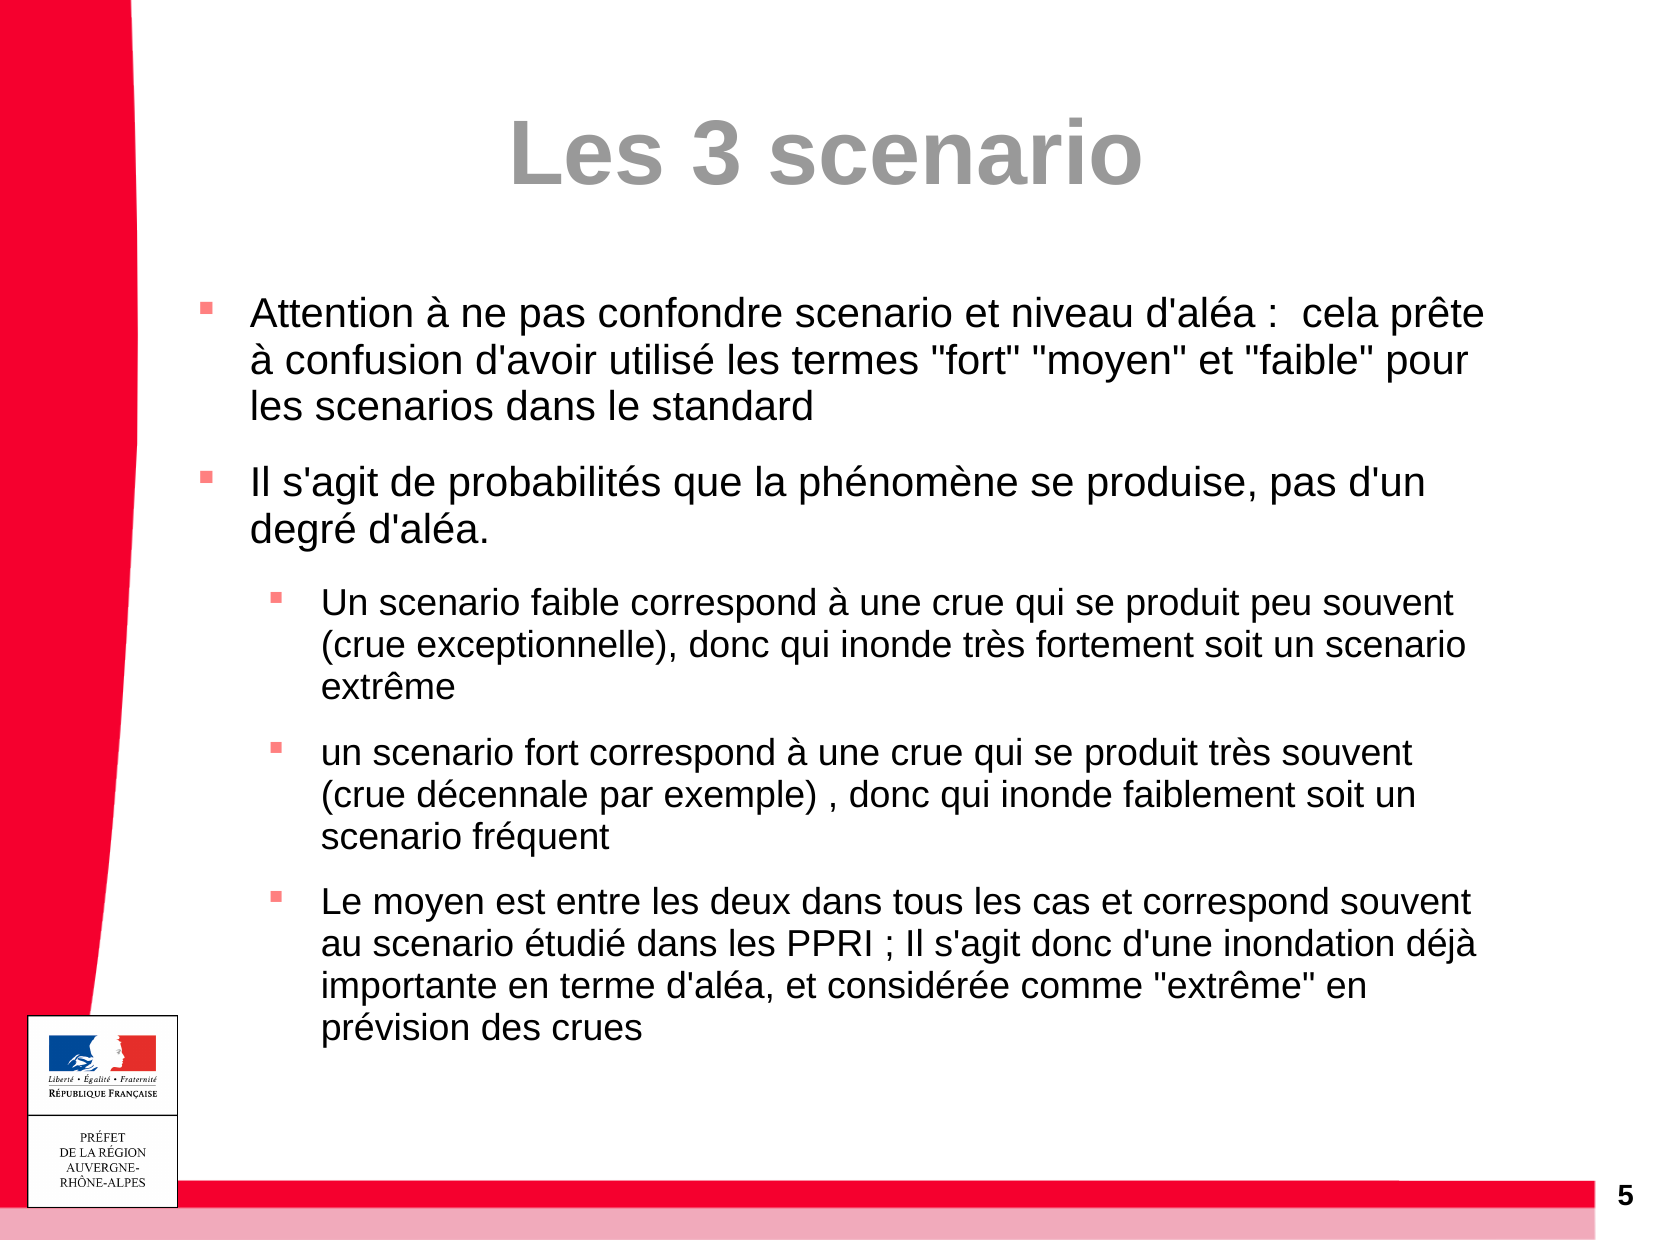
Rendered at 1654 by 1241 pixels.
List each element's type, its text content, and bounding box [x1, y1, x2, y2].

title Les 3 scenario [82, 49, 1571, 257]
picture [0, 0, 1654, 1240]
list Attention à ne pas confondre scenario et niveau d'aléa : cela prête à confusion d'avoir utilisé les termes "fort" "moyen" et "faible" pour les scenarios dans le standard Il s'agit de probabilités que la phénomène se produise, pas d'un degré d'aléa. Un scenario faible correspond à une crue qui se produit peu souvent (crue exceptionnelle), donc qui inonde très fortement soit un scenario extrême un scenario fort correspond à une crue qui se produit très souvent (crue décennale par exemple) , donc qui inonde faiblement soit un scenario fréquent Le moyen est entre les deux dans tous les cas et correspond souvent au scenario étudié dans les PPRI ; Il s'agit donc d'une inondation déjà importante en terme d'aléa, et considérée comme "extrême" en prévision des crues [179, 290, 1509, 1049]
